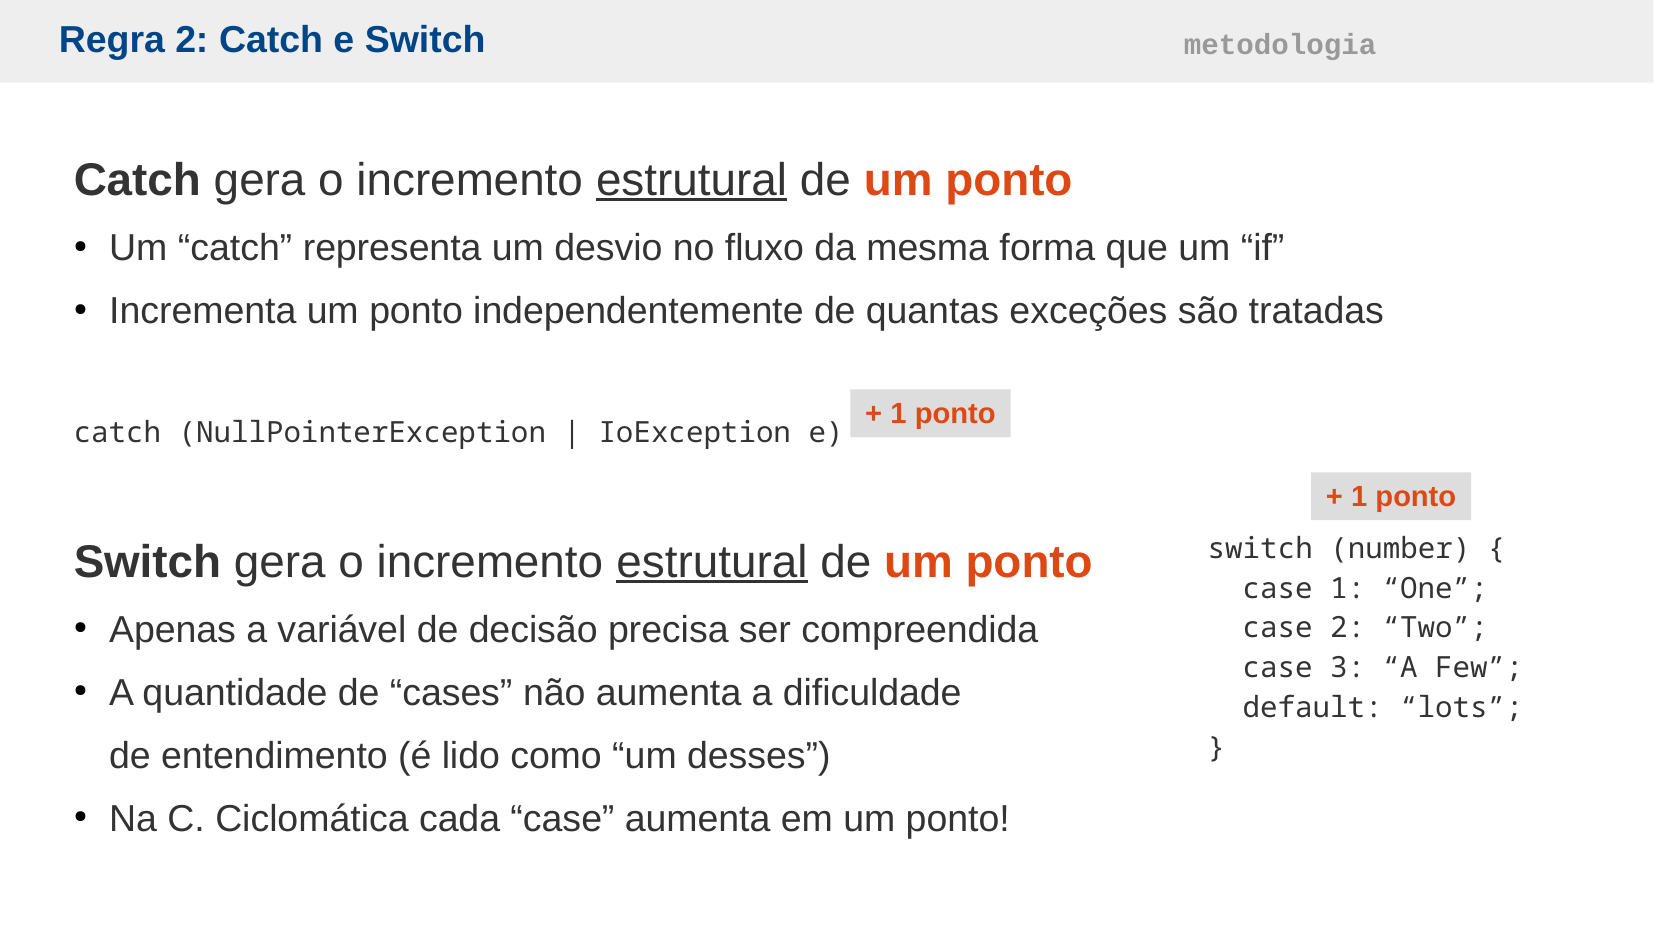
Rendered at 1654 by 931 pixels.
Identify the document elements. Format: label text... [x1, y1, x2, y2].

text_box [0, 0, 1654, 83]
text_box metodologia [1169, 23, 1644, 71]
title Regra 2: Catch e Switch [59, 14, 1182, 66]
text_box + 1 ponto [850, 389, 1011, 438]
text_box switch (number) { case 1: “One”; case 2: “Two”; case 3: “A Few”; default: “lots”; } [1192, 519, 1583, 741]
text_box Catch gera o incremento estrutural de um ponto Um “catch” representa um desvio no fluxo da mesma forma que um “if” Incrementa um ponto independentemente de quantas exceções são tratadas catch (NullPointerException | IoException e) Switch gera o incremento estrutural de um ponto Apenas a variável de decisão precisa ser compreendida A quantidade de “cases” não aumenta a dificuldade de entendimento (é lido como “um desses”) Na C. Ciclomática cada “case” aumenta em um ponto! [59, 121, 1595, 874]
text_box + 1 ponto [1311, 472, 1472, 521]
